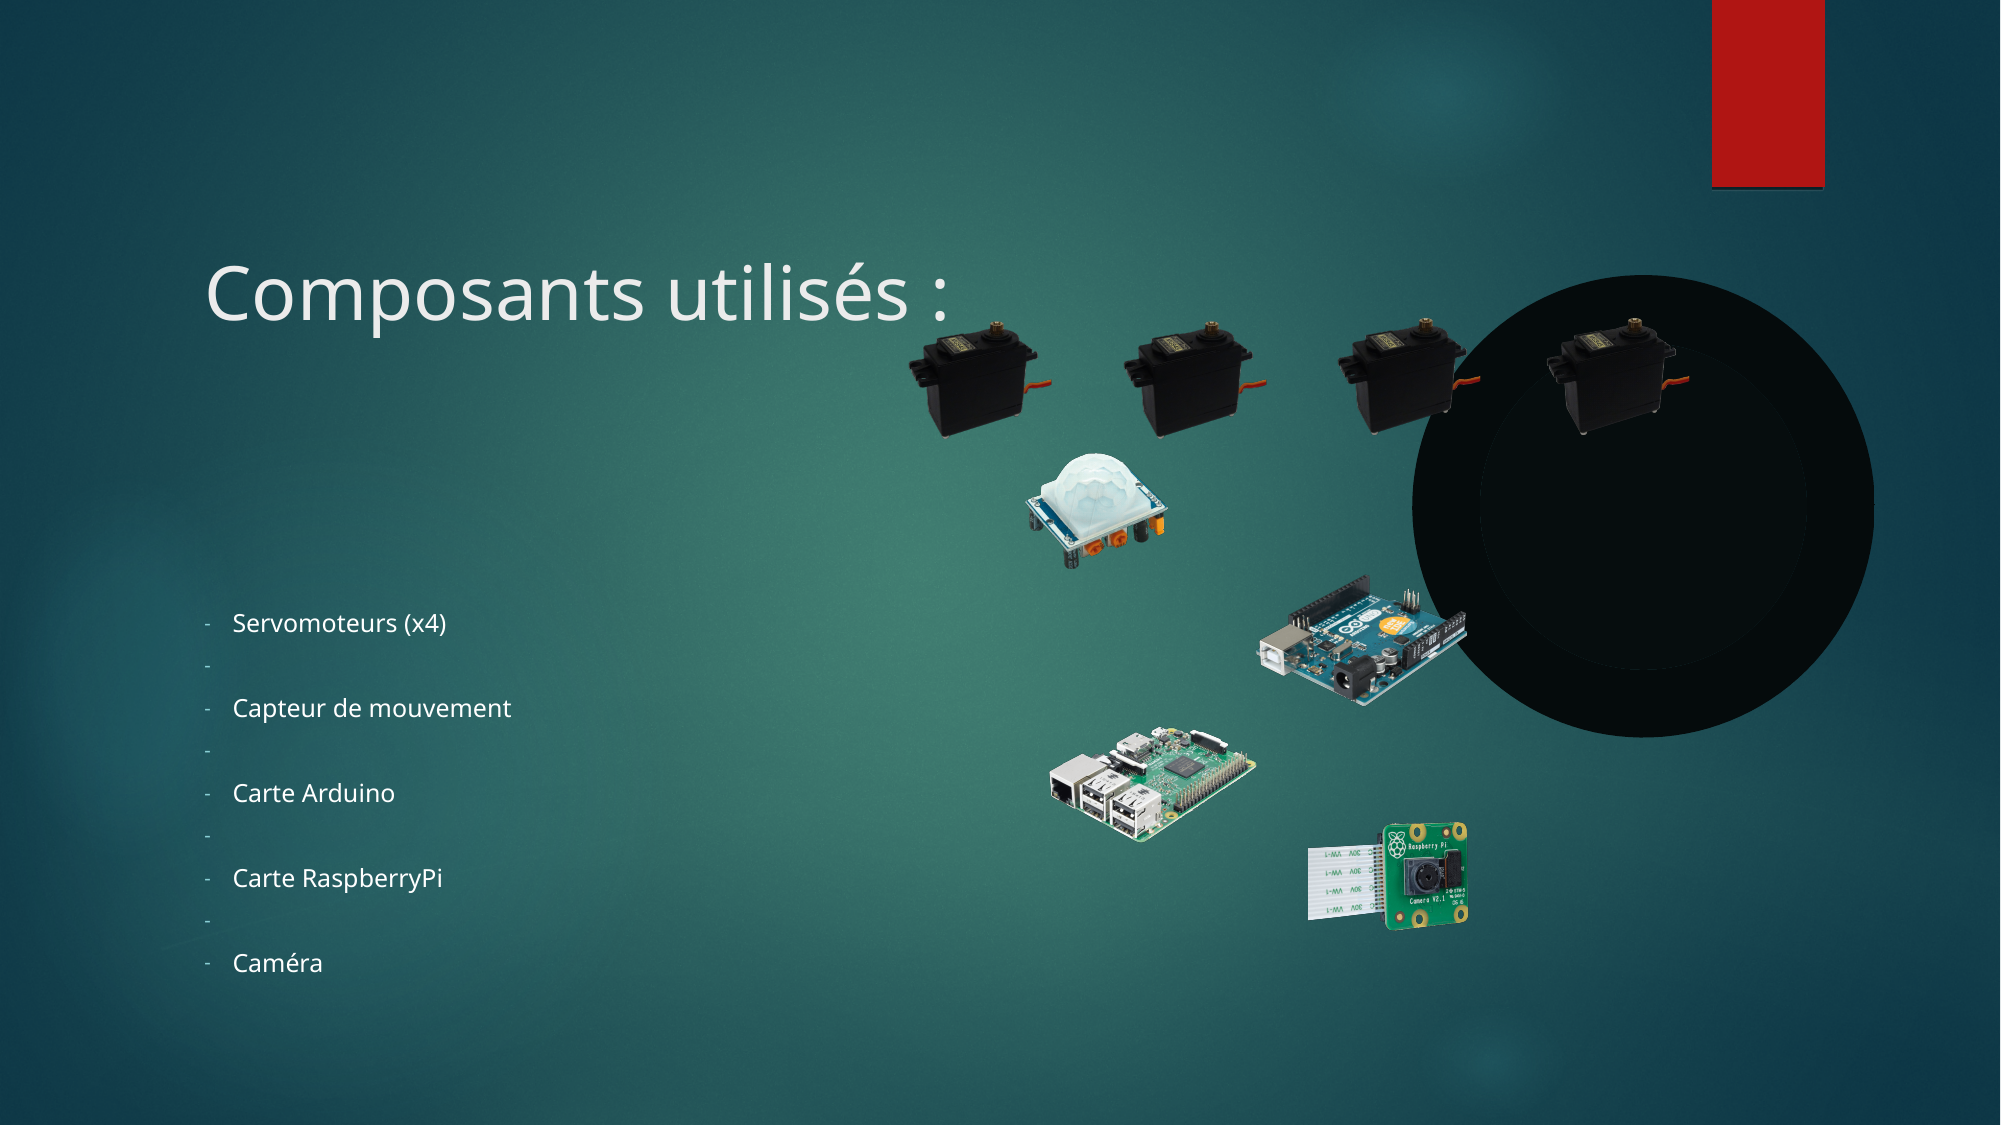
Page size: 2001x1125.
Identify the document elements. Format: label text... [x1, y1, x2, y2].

picture [1250, 573, 1471, 708]
picture [891, 291, 1284, 569]
list Servomoteurs (x4) Capteur de mouvement Carte Arduino Carte RaspberryPi Caméra [136, 248, 1585, 1012]
title Composants utilisés : [104, 85, 1553, 411]
picture [1045, 725, 1258, 844]
picture [1320, 288, 1498, 465]
picture [1529, 288, 1707, 465]
picture [1308, 819, 1471, 934]
